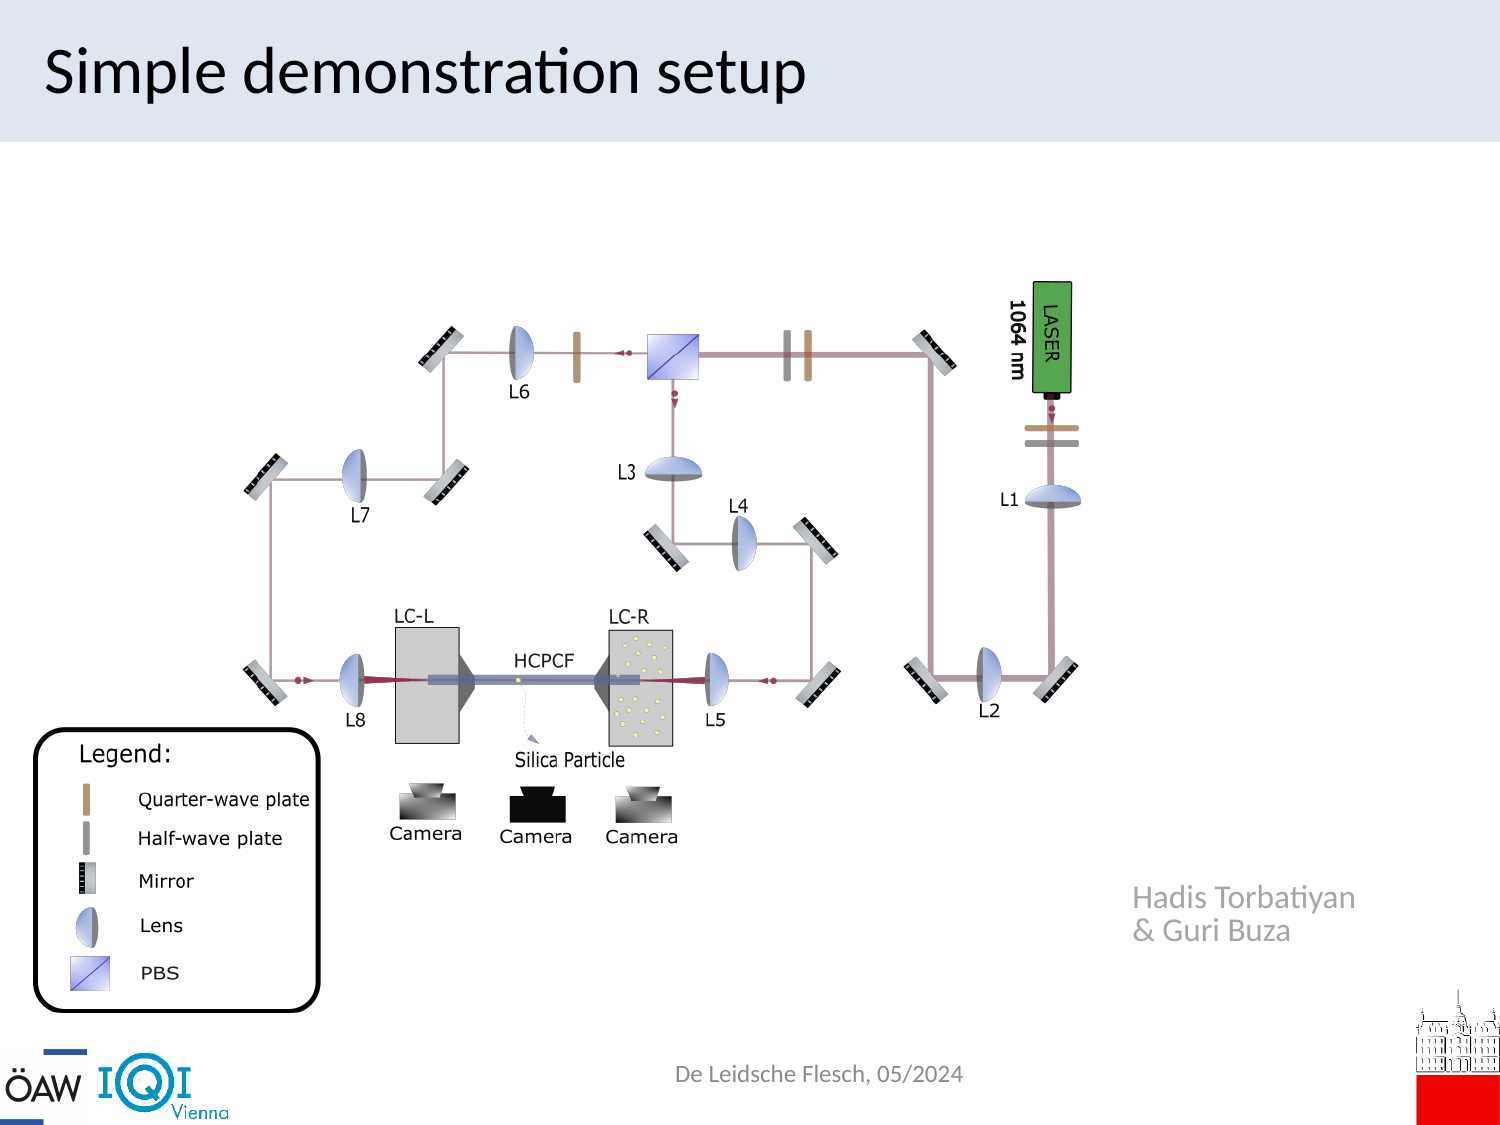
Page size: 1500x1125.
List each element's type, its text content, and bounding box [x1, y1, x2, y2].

picture [33, 281, 1081, 1013]
title Simple demonstration setup [29, 7, 1317, 126]
text_box Hadis Torbatiyan & Guri Buza [1117, 876, 1388, 958]
picture [0, 1049, 87, 1125]
picture [1416, 988, 1500, 1125]
picture [94, 1049, 234, 1124]
